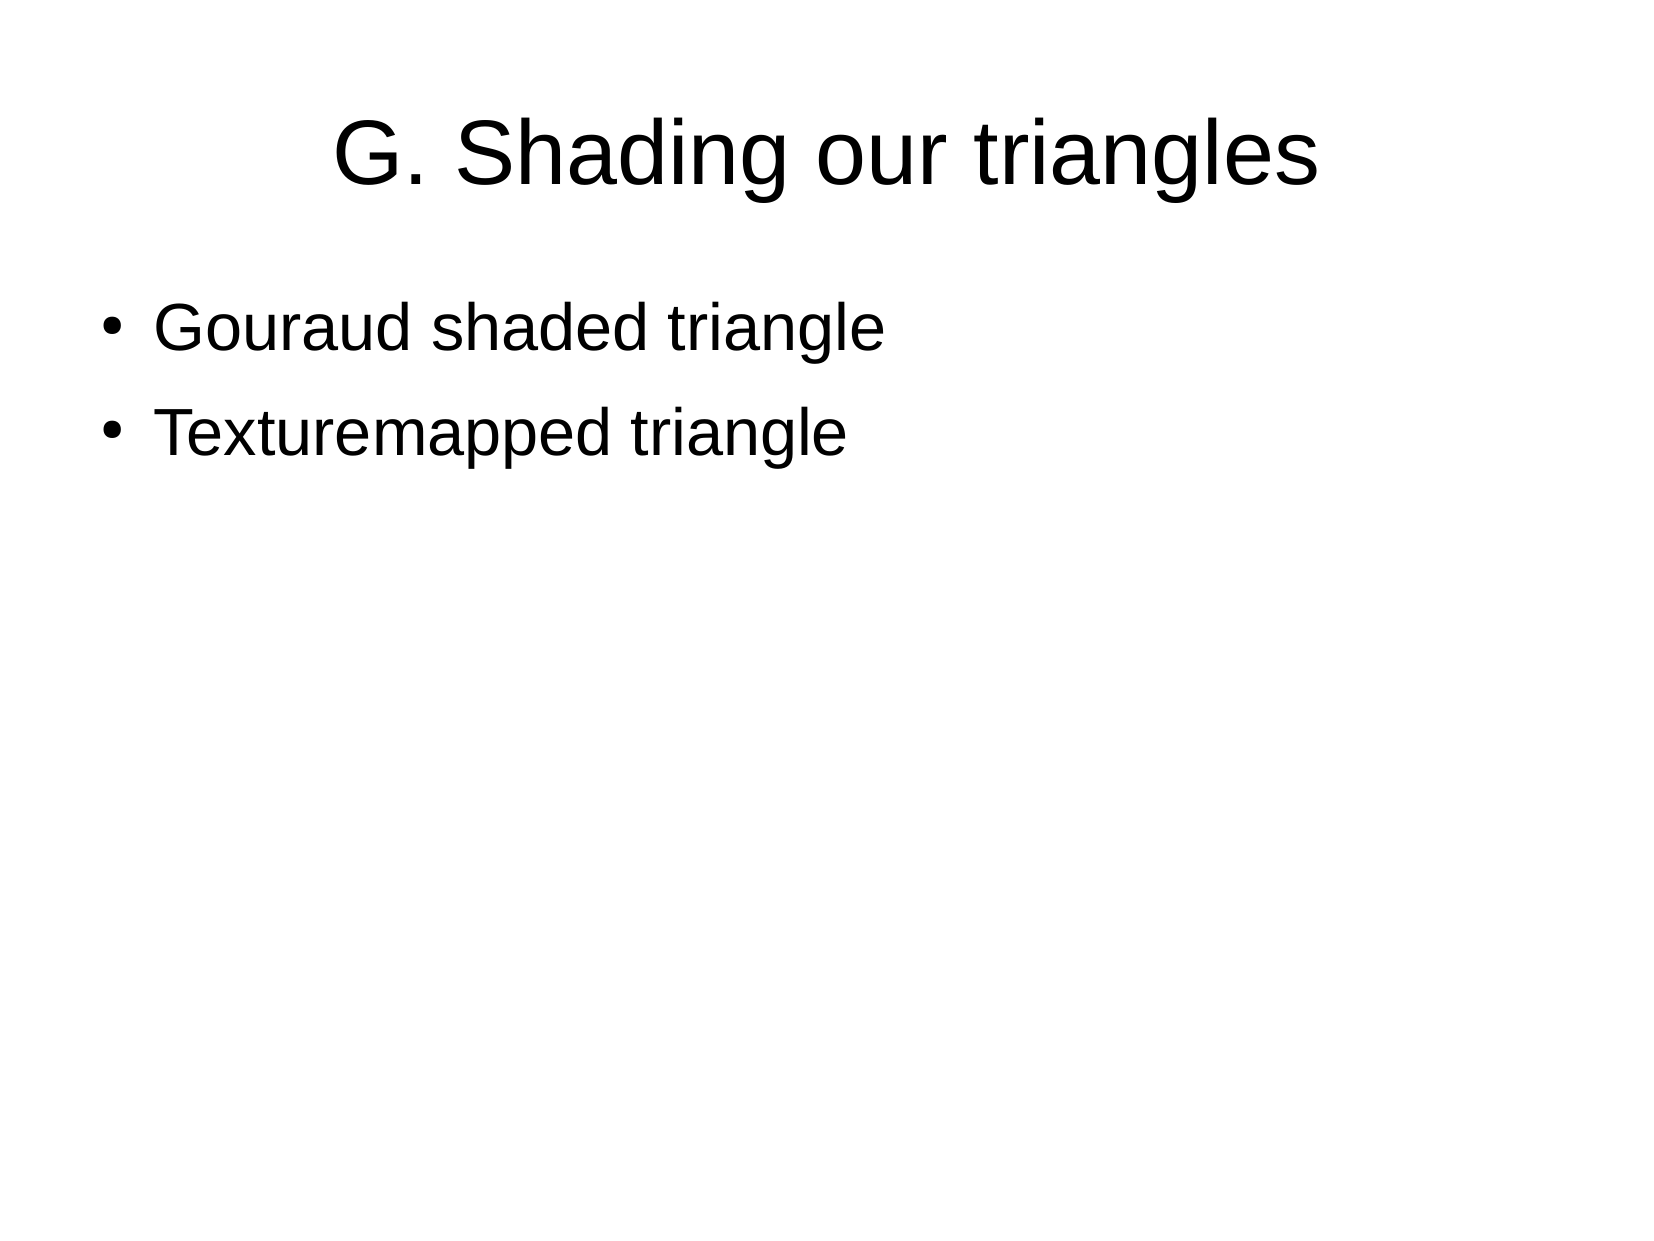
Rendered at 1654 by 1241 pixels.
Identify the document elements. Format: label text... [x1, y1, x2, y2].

title G. Shading our triangles [82, 49, 1571, 257]
list Gouraud shaded triangle Texturemapped triangle [82, 290, 1538, 1010]
